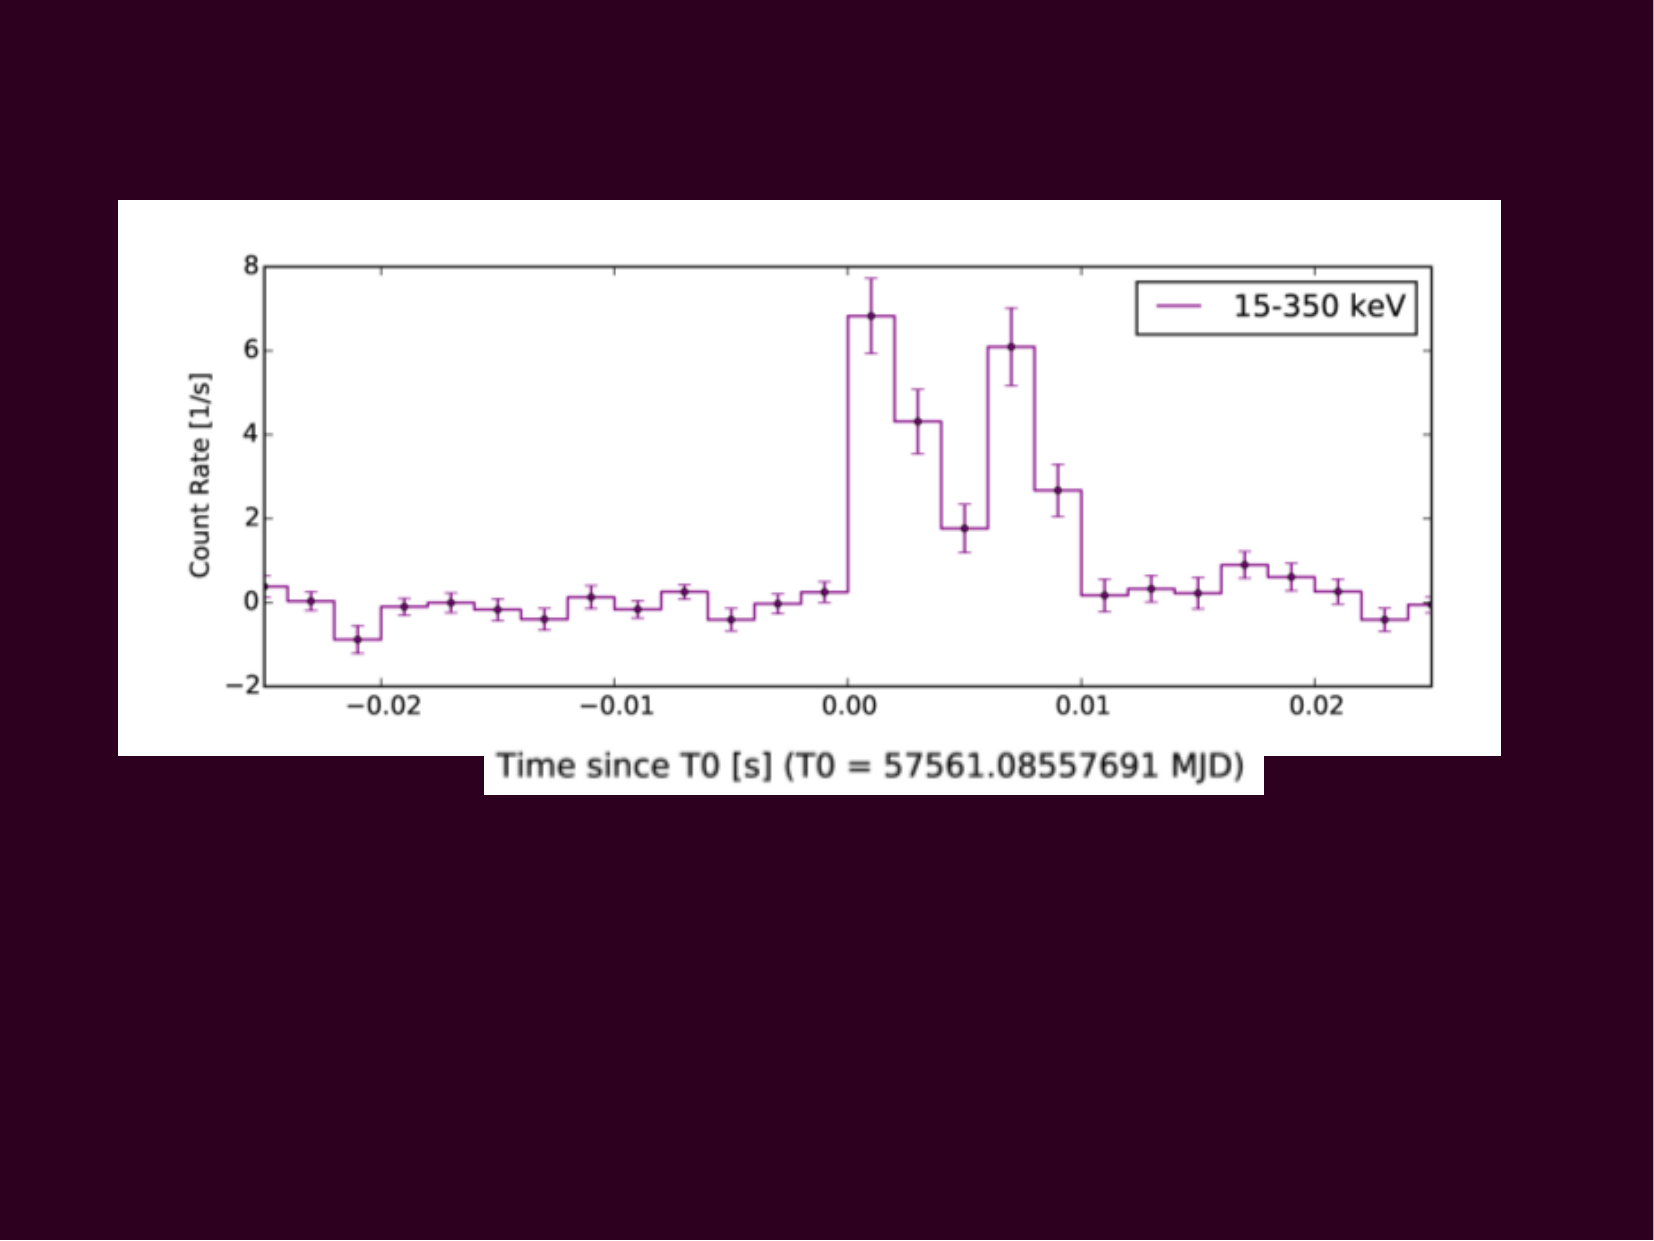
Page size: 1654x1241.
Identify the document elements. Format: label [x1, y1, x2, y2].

picture [118, 200, 1501, 795]
